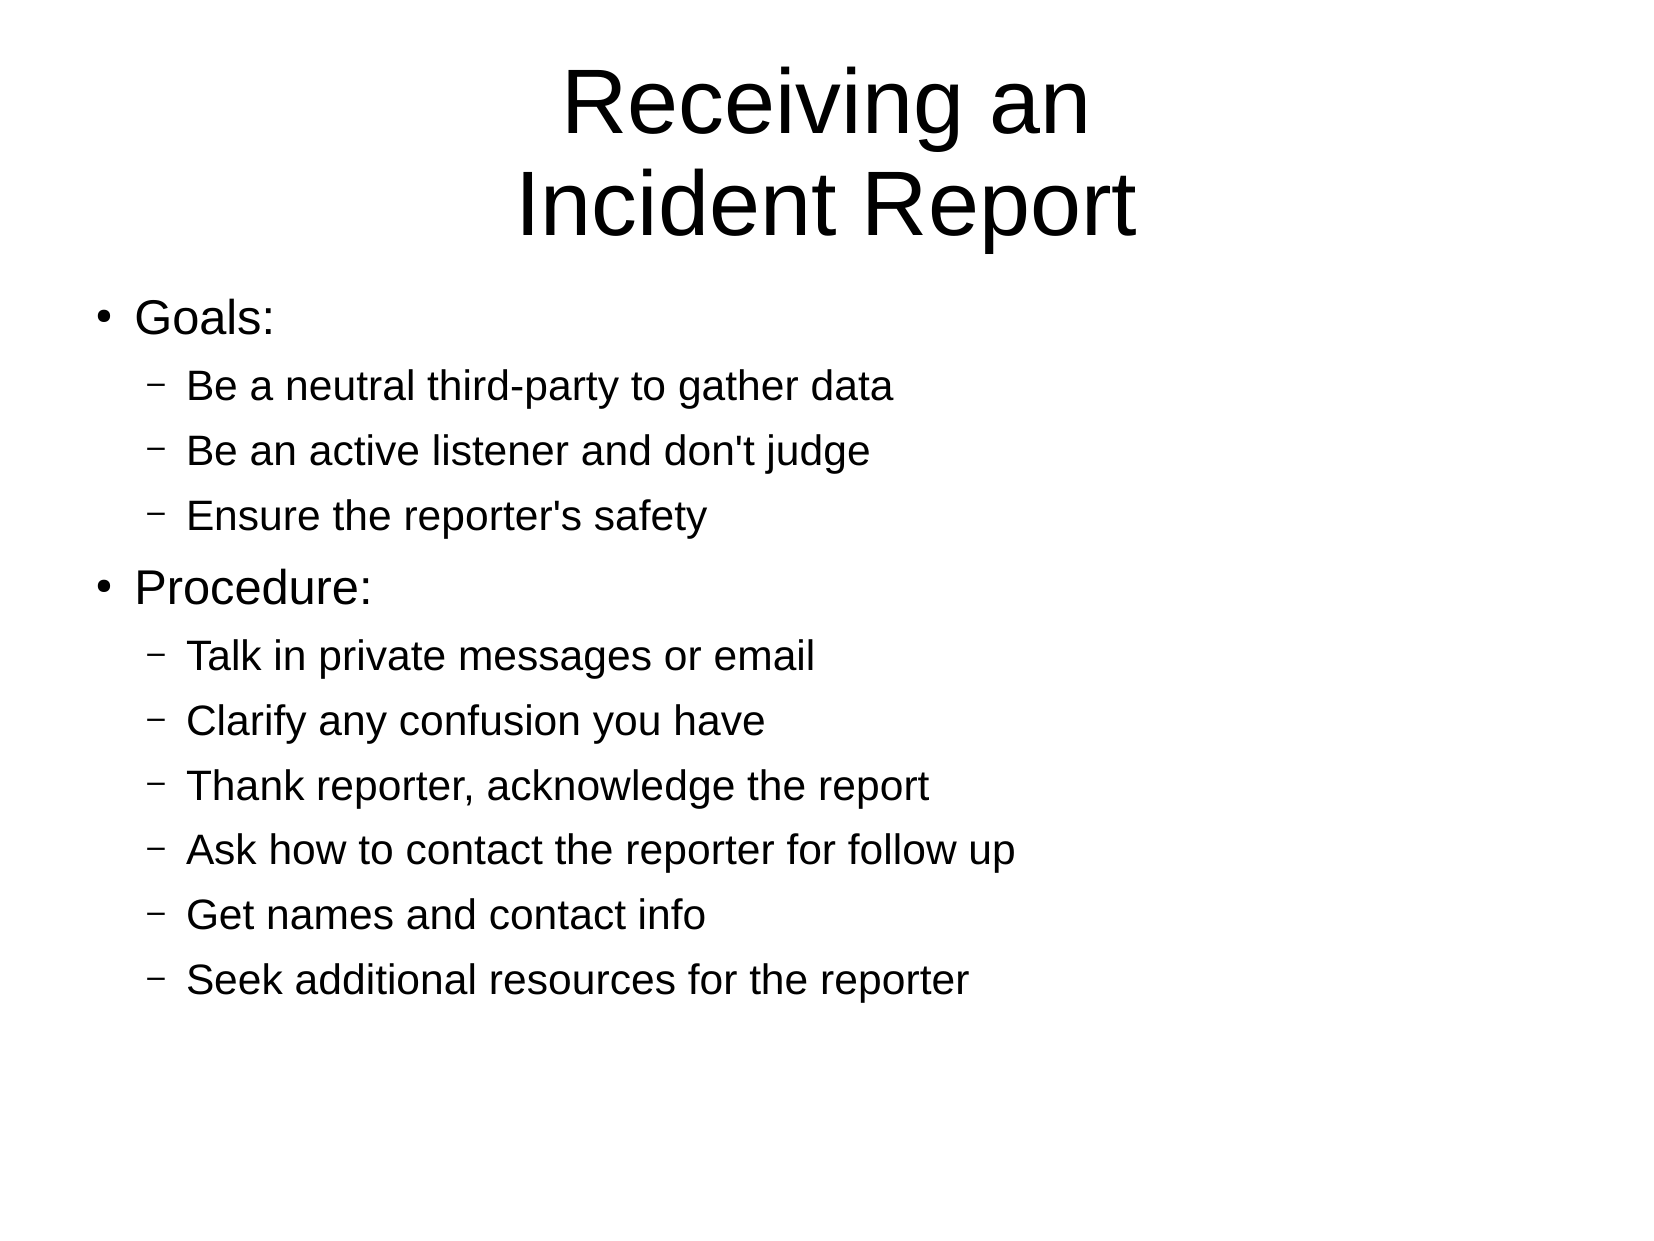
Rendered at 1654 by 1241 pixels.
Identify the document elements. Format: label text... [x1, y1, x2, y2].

title Receiving an Incident Report [82, 49, 1571, 257]
list Goals: Be a neutral third-party to gather data Be an active listener and don't judge Ensure the reporter's safety Procedure: Talk in private messages or email Clarify any confusion you have Thank reporter, acknowledge the report Ask how to contact the reporter for follow up Get names and contact info Seek additional resources for the reporter [82, 290, 1571, 1010]
